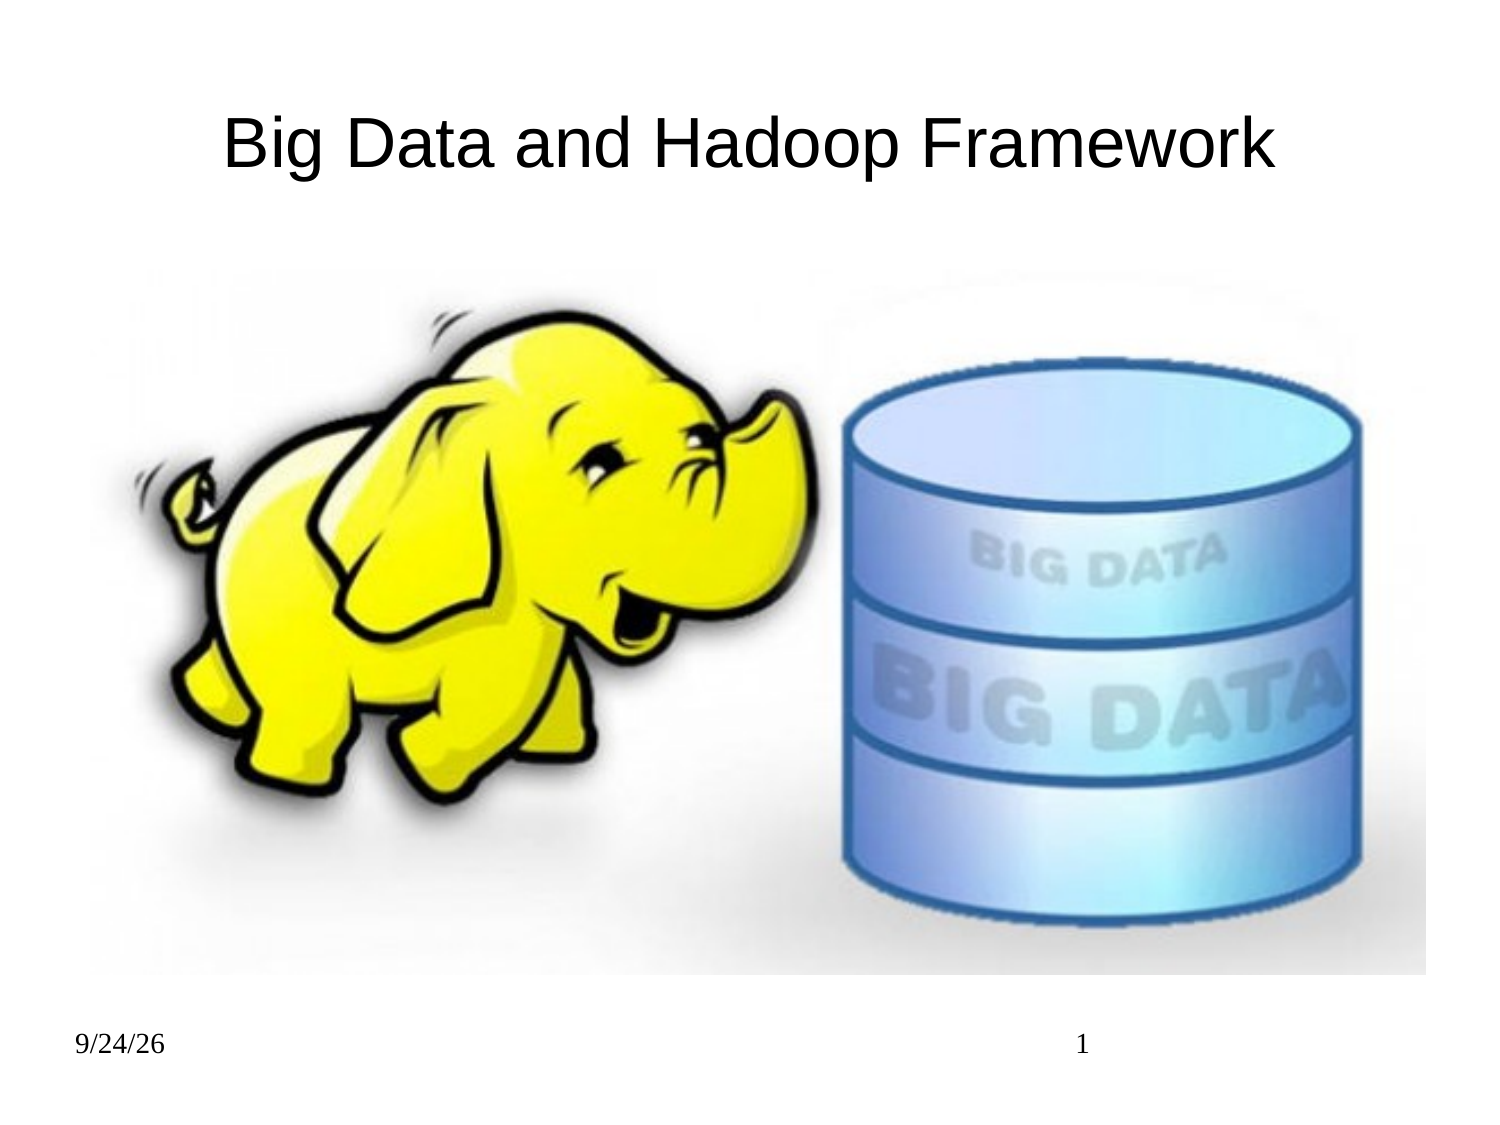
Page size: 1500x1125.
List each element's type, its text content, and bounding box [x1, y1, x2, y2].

title Big Data and Hadoop Framework [75, 44, 1425, 233]
text_box [1075, 1024, 1425, 1103]
text_box 8/10/2023 [75, 1024, 425, 1103]
picture [90, 270, 1426, 976]
